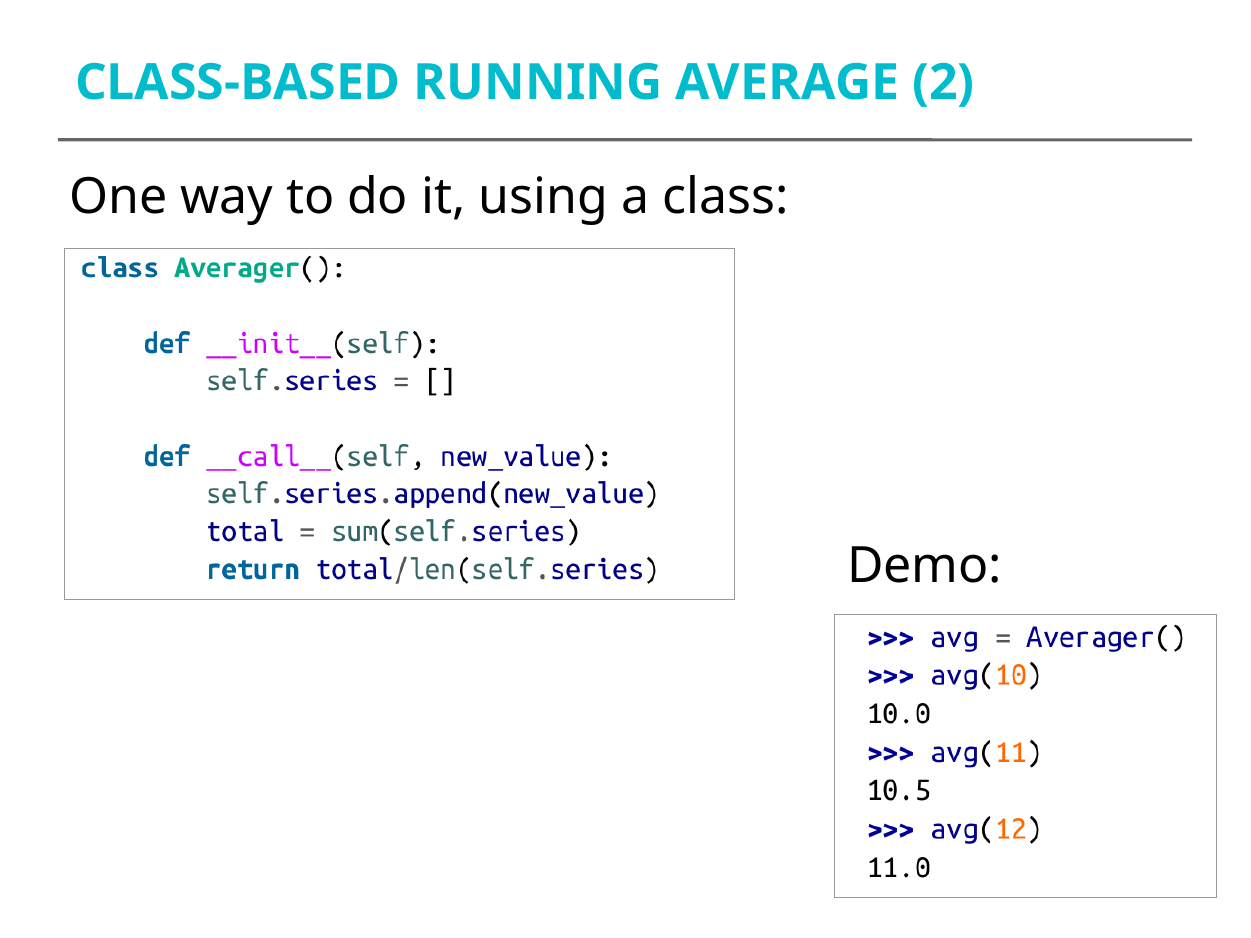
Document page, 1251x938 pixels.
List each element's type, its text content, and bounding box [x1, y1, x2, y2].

title CLASS-BASED RUNNING AVERAGE (2) [62, 37, 1188, 122]
picture [64, 247, 735, 600]
list Demo: [834, 519, 1048, 615]
picture [834, 614, 1217, 898]
list One way to do it, using a class: [56, 151, 1182, 367]
